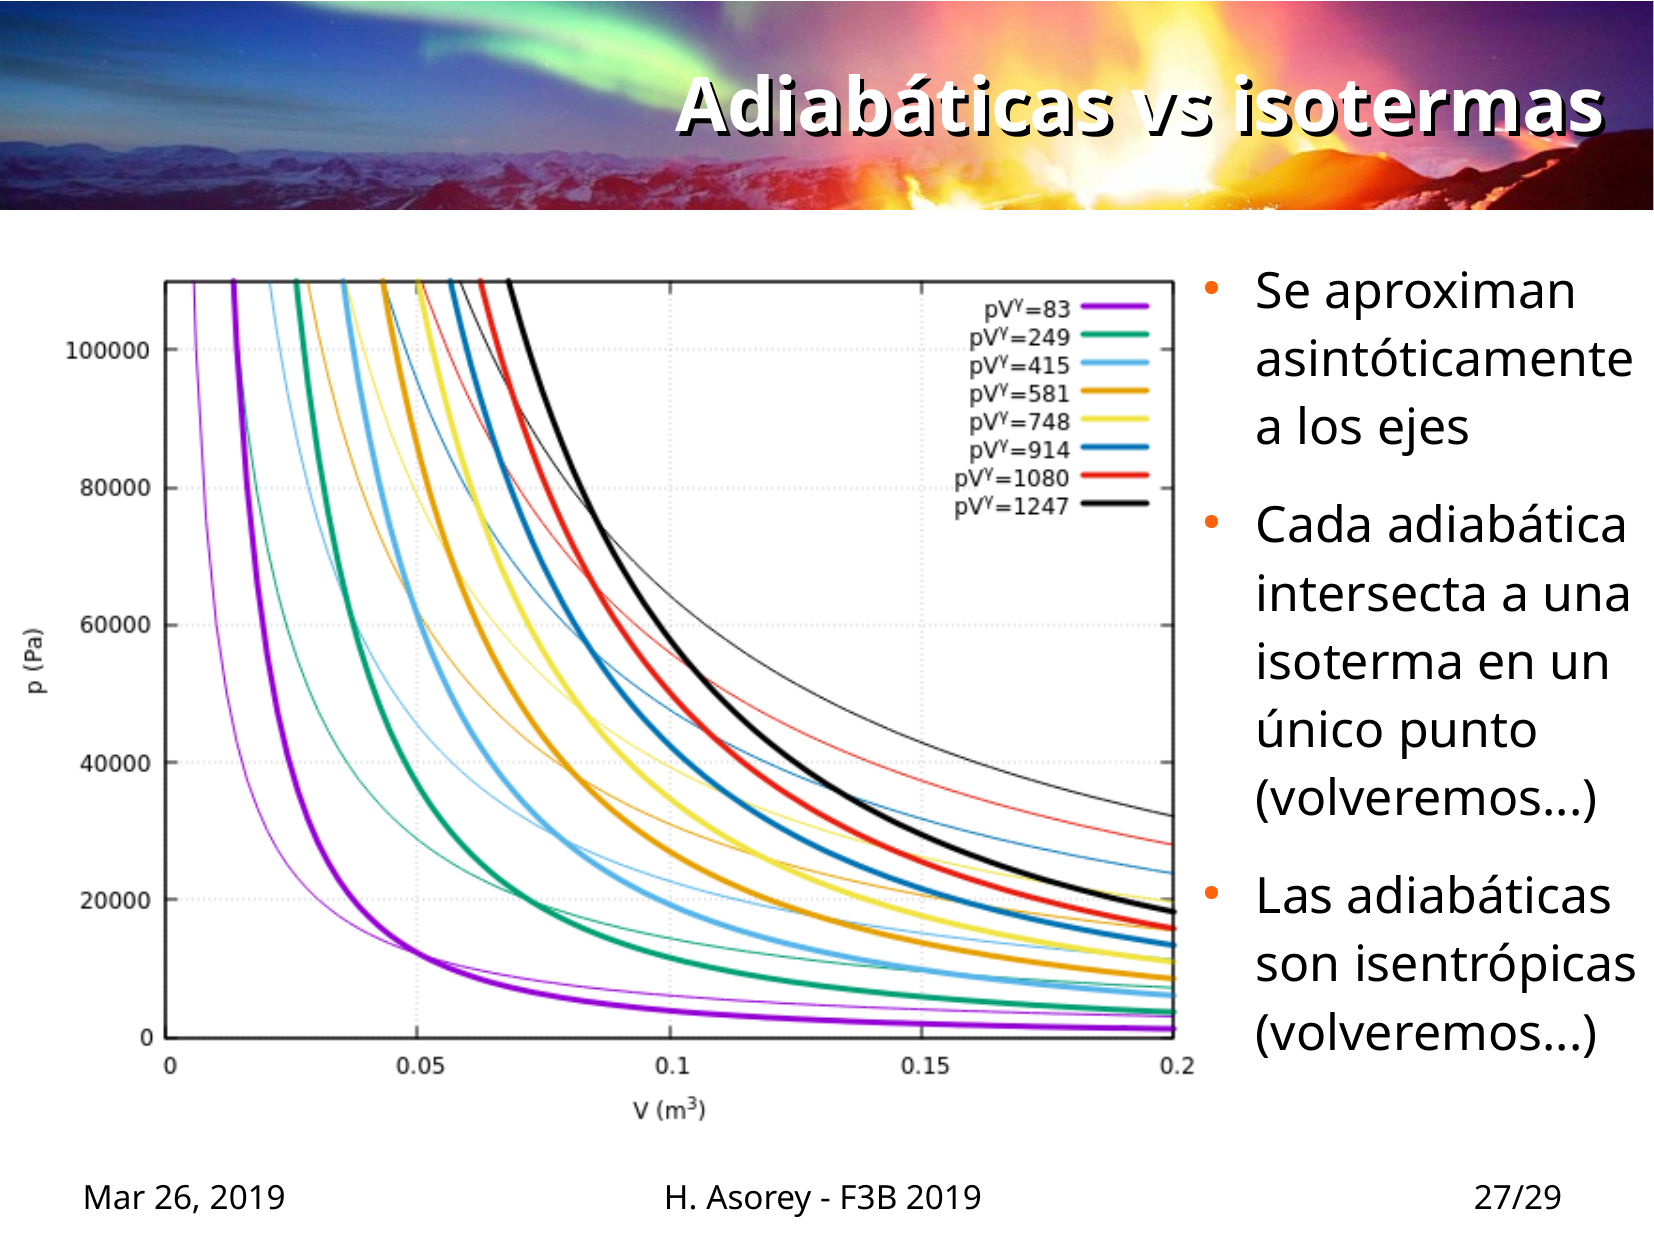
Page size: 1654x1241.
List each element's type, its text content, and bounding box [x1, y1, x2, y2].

title Adiabáticas vs isotermas [45, 15, 1606, 191]
picture [12, 254, 1213, 1156]
list Se aproximan asintóticamente a los ejes Cada adiabática intersecta a una isoterma en un único punto (volveremos...) Las adiabáticas son isentrópicas (volveremos...) [1185, 255, 1654, 1156]
picture [0, 1, 1654, 210]
